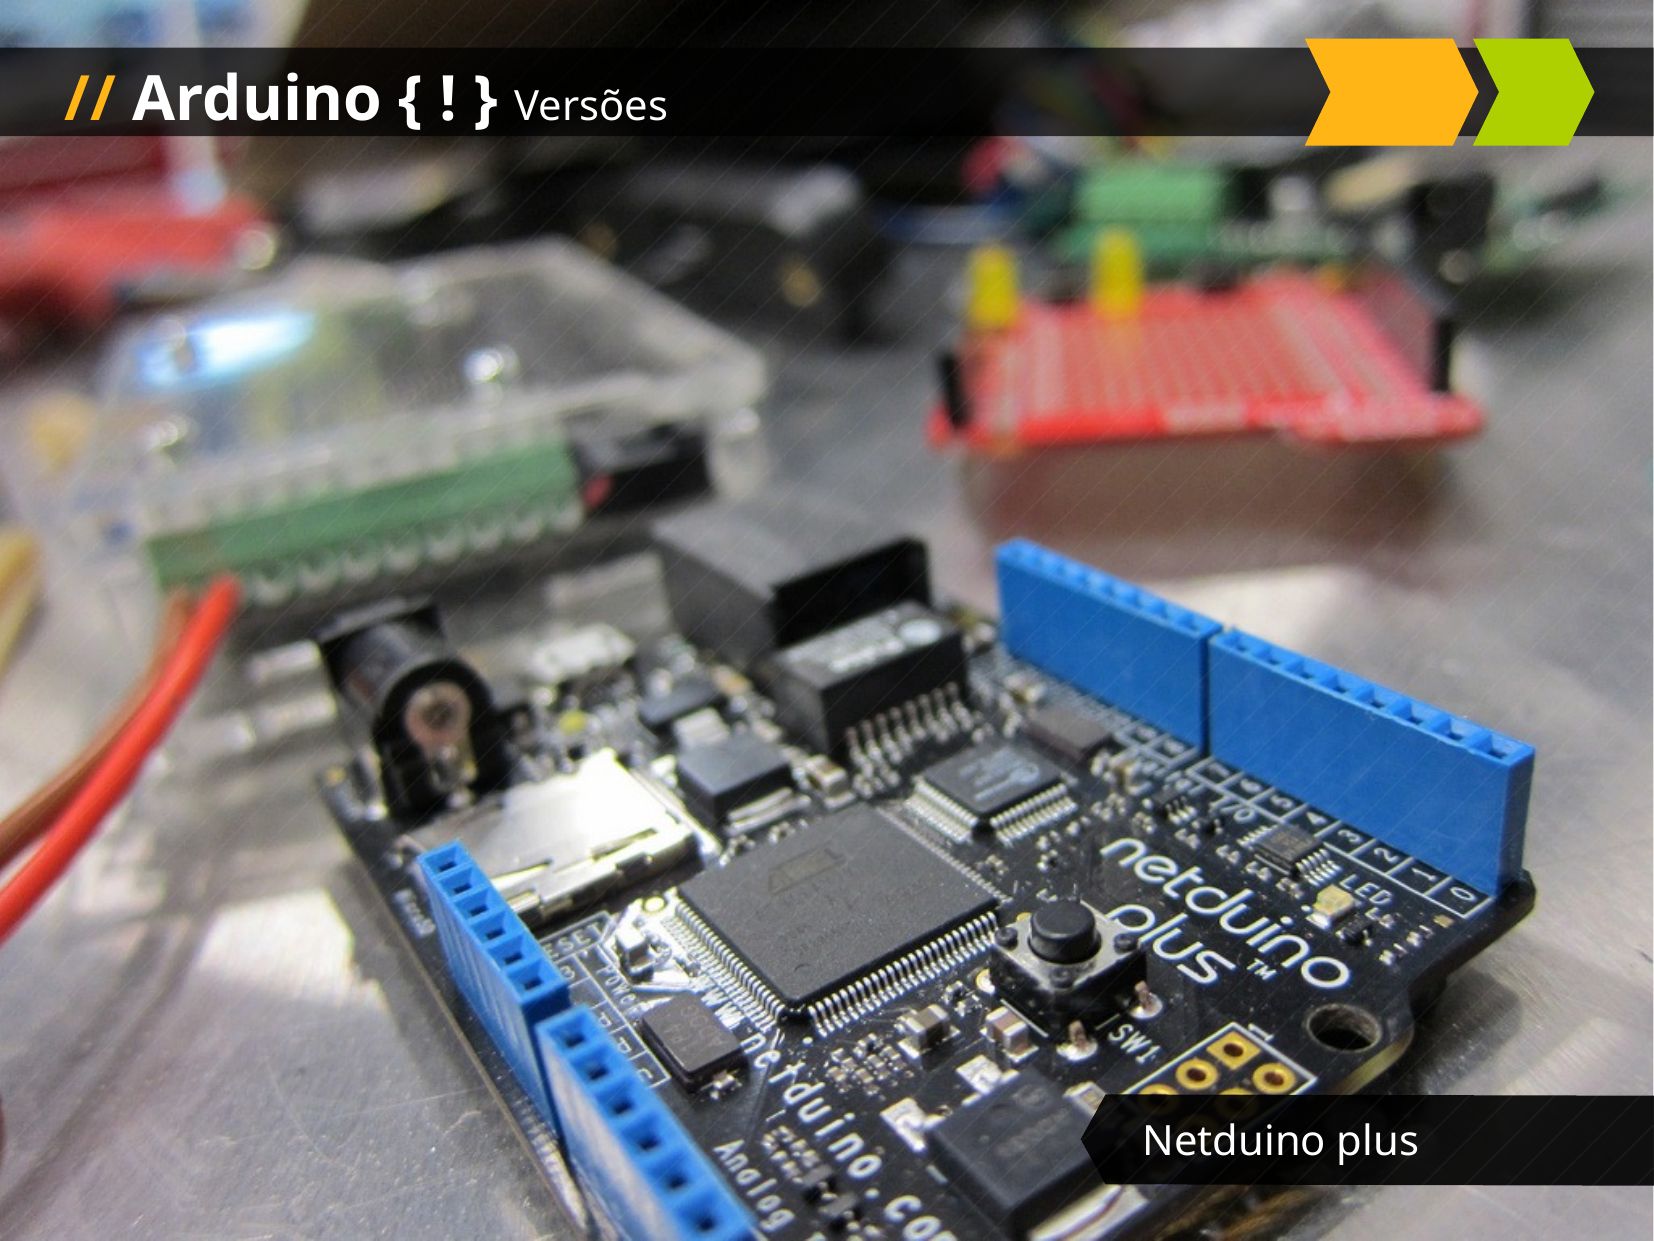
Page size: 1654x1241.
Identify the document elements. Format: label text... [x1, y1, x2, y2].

text_box // Arduino { ! } Versões [50, 32, 700, 144]
text_box [0, 0, 1654, 1241]
